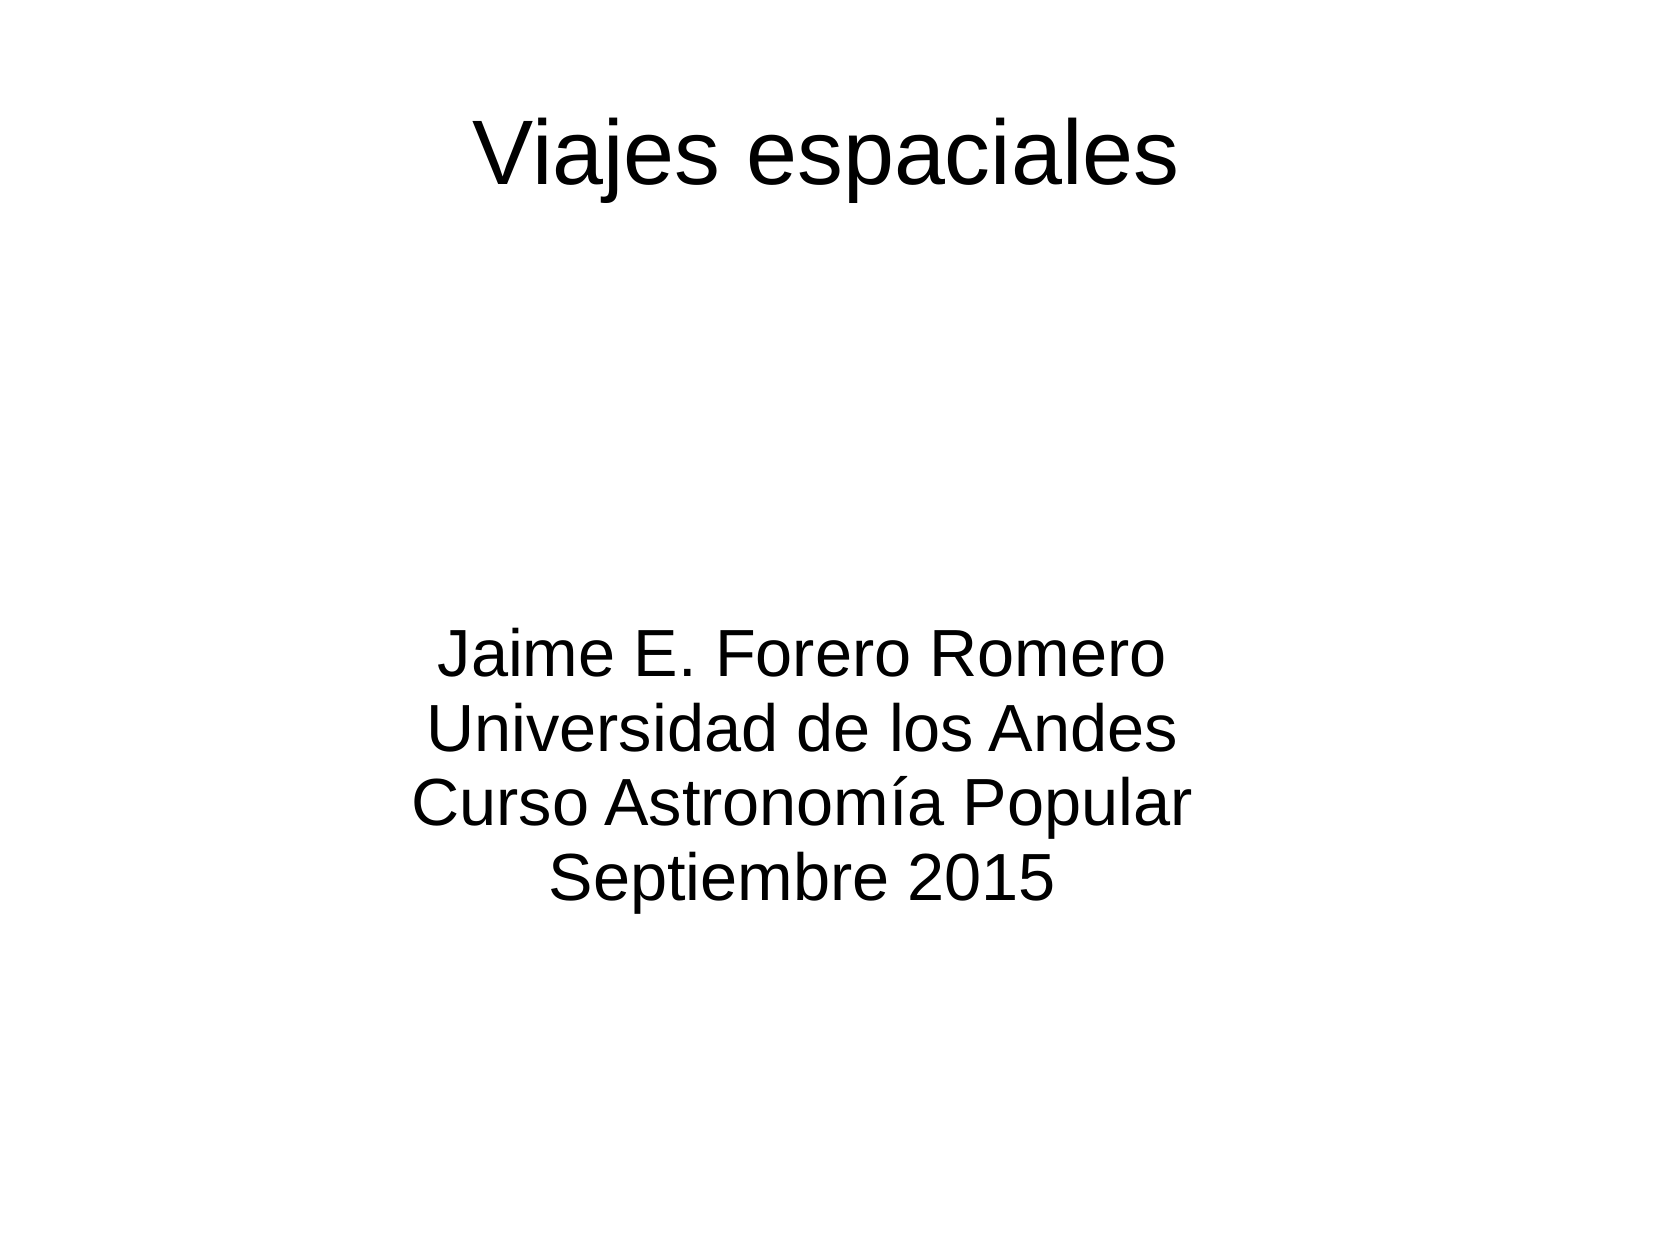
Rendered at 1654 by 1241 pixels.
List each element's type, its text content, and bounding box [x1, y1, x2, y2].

subtitle Jaime E. Forero Romero Universidad de los Andes Curso Astronomía Popular Septiembre 2015 [74, 405, 1531, 1126]
title Viajes espaciales [82, 49, 1571, 257]
